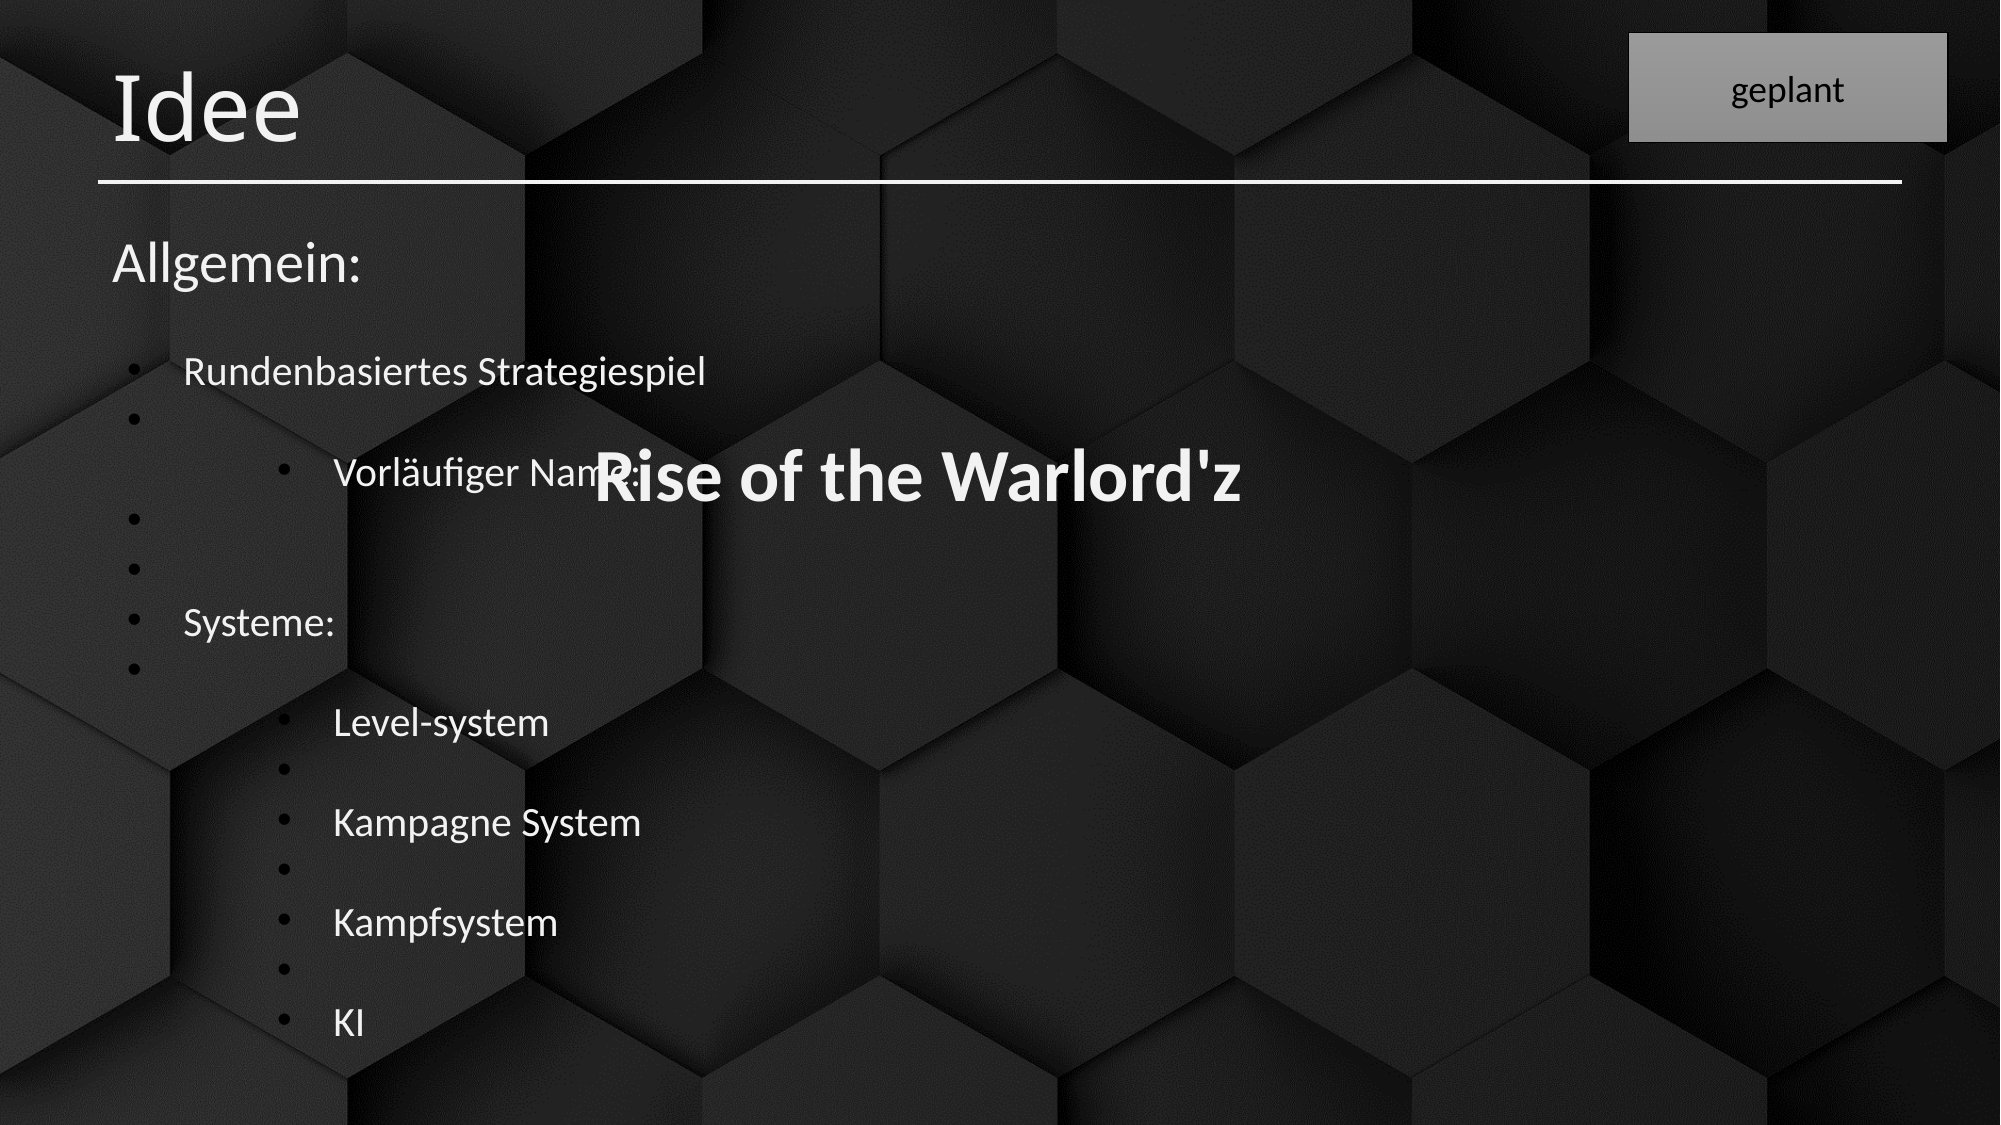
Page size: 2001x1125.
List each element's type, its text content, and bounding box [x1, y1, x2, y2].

text_box geplant [1628, 32, 1948, 143]
text_box Allgemein: [97, 216, 410, 303]
text_box Rise of the Warlord'z [579, 419, 1265, 526]
text_box Idee [97, 42, 291, 169]
picture [0, 0, 2000, 1125]
text_box Rundenbasiertes Strategiespiel Vorläufiger Name: Systeme: Level-system Kampagne System Kampfsystem KI [112, 336, 1240, 1059]
